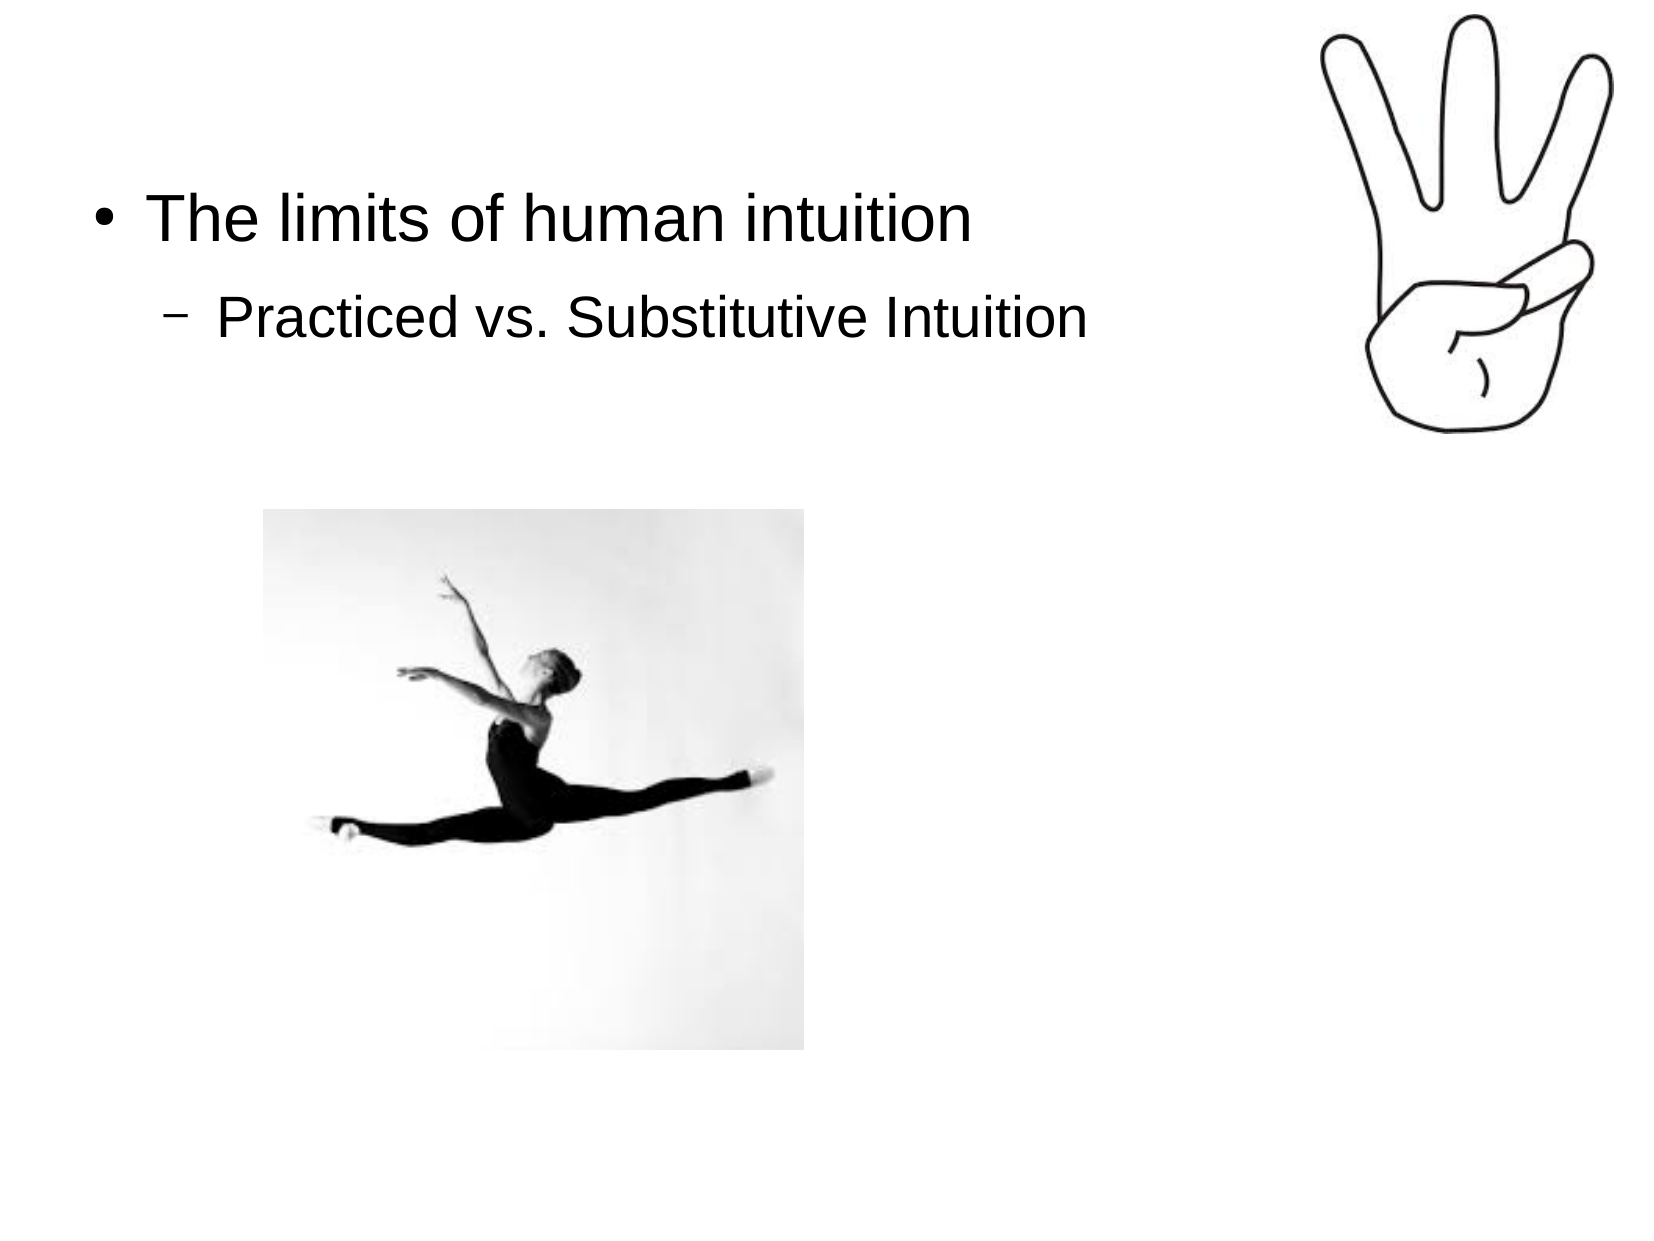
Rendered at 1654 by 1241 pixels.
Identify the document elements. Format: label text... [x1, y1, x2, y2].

picture [1320, 14, 1614, 434]
list The limits of human intuition Practiced vs. Substitutive Intuition [75, 180, 1564, 1241]
picture [263, 509, 804, 1051]
